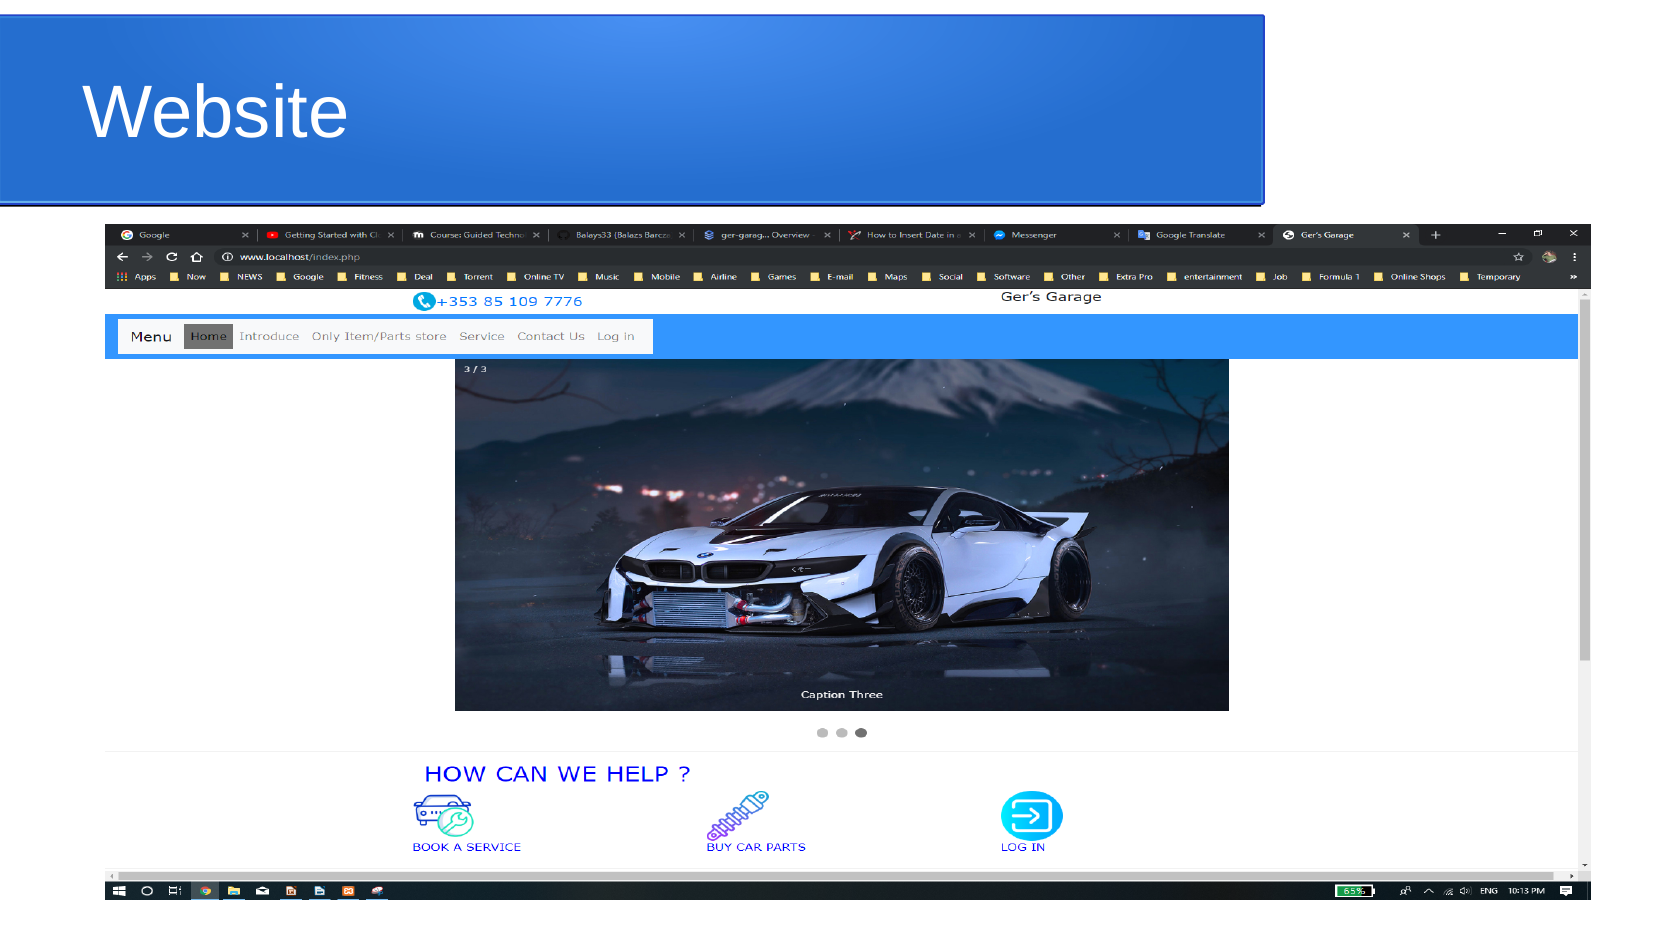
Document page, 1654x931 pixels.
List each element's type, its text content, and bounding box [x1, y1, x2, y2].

title Website [82, 35, 1235, 189]
picture [105, 224, 1591, 901]
